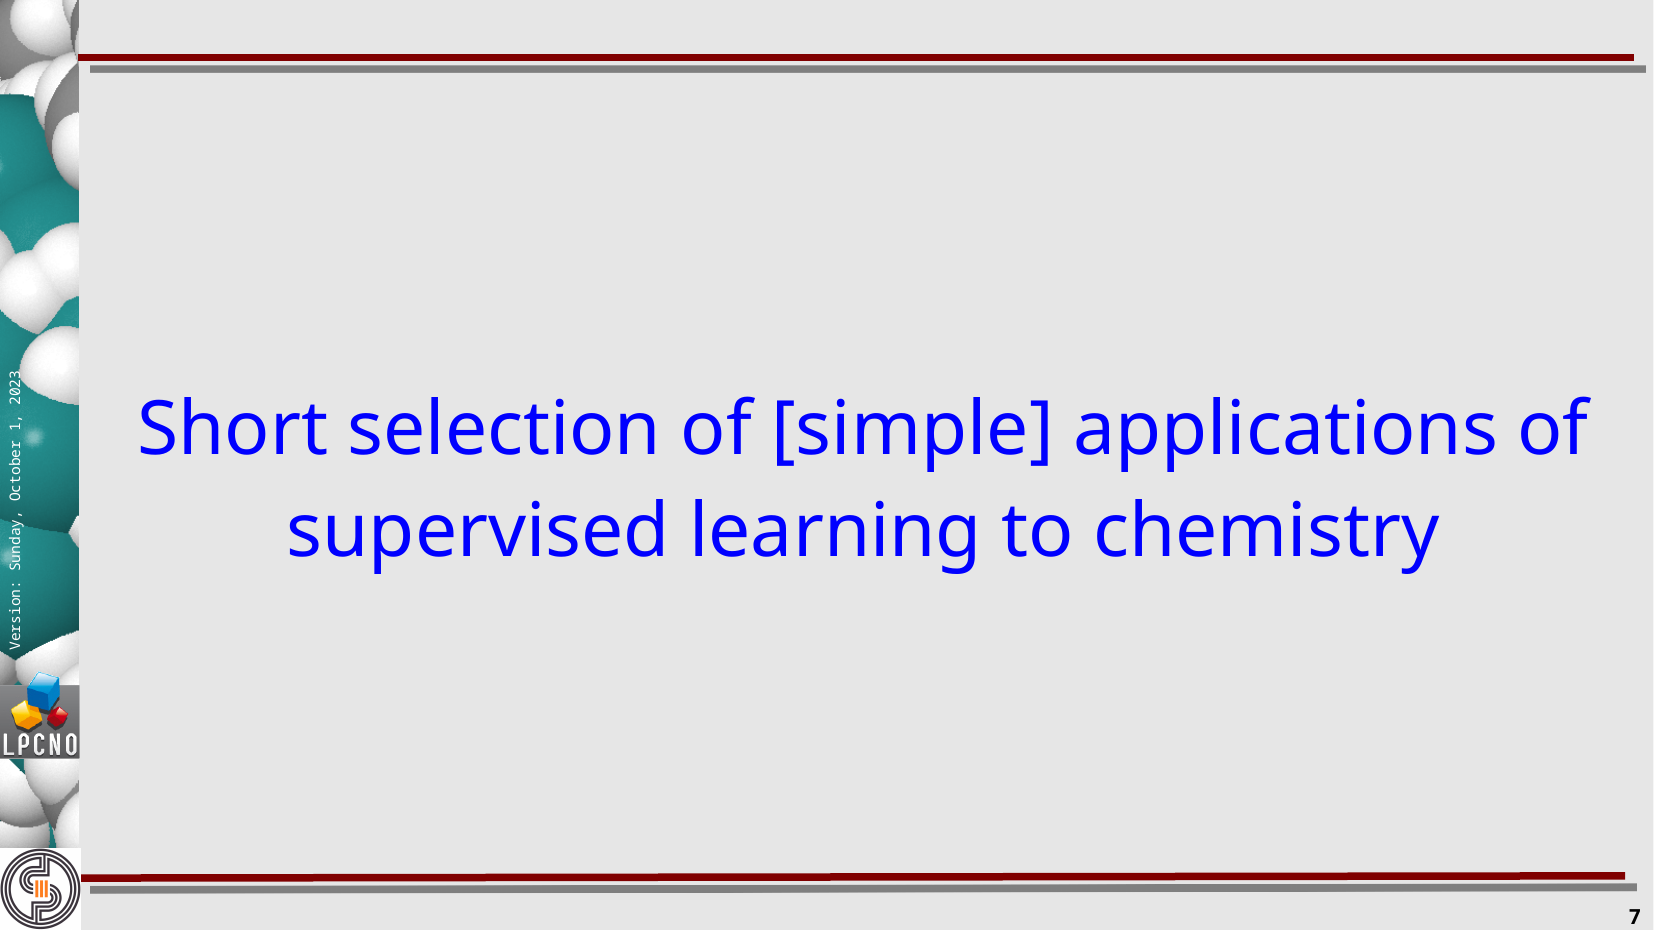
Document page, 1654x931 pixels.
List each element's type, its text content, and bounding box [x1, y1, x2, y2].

picture [0, 0, 81, 930]
subtitle Short selection of [simple] applications of supervised learning to chemistry [82, 74, 1645, 879]
